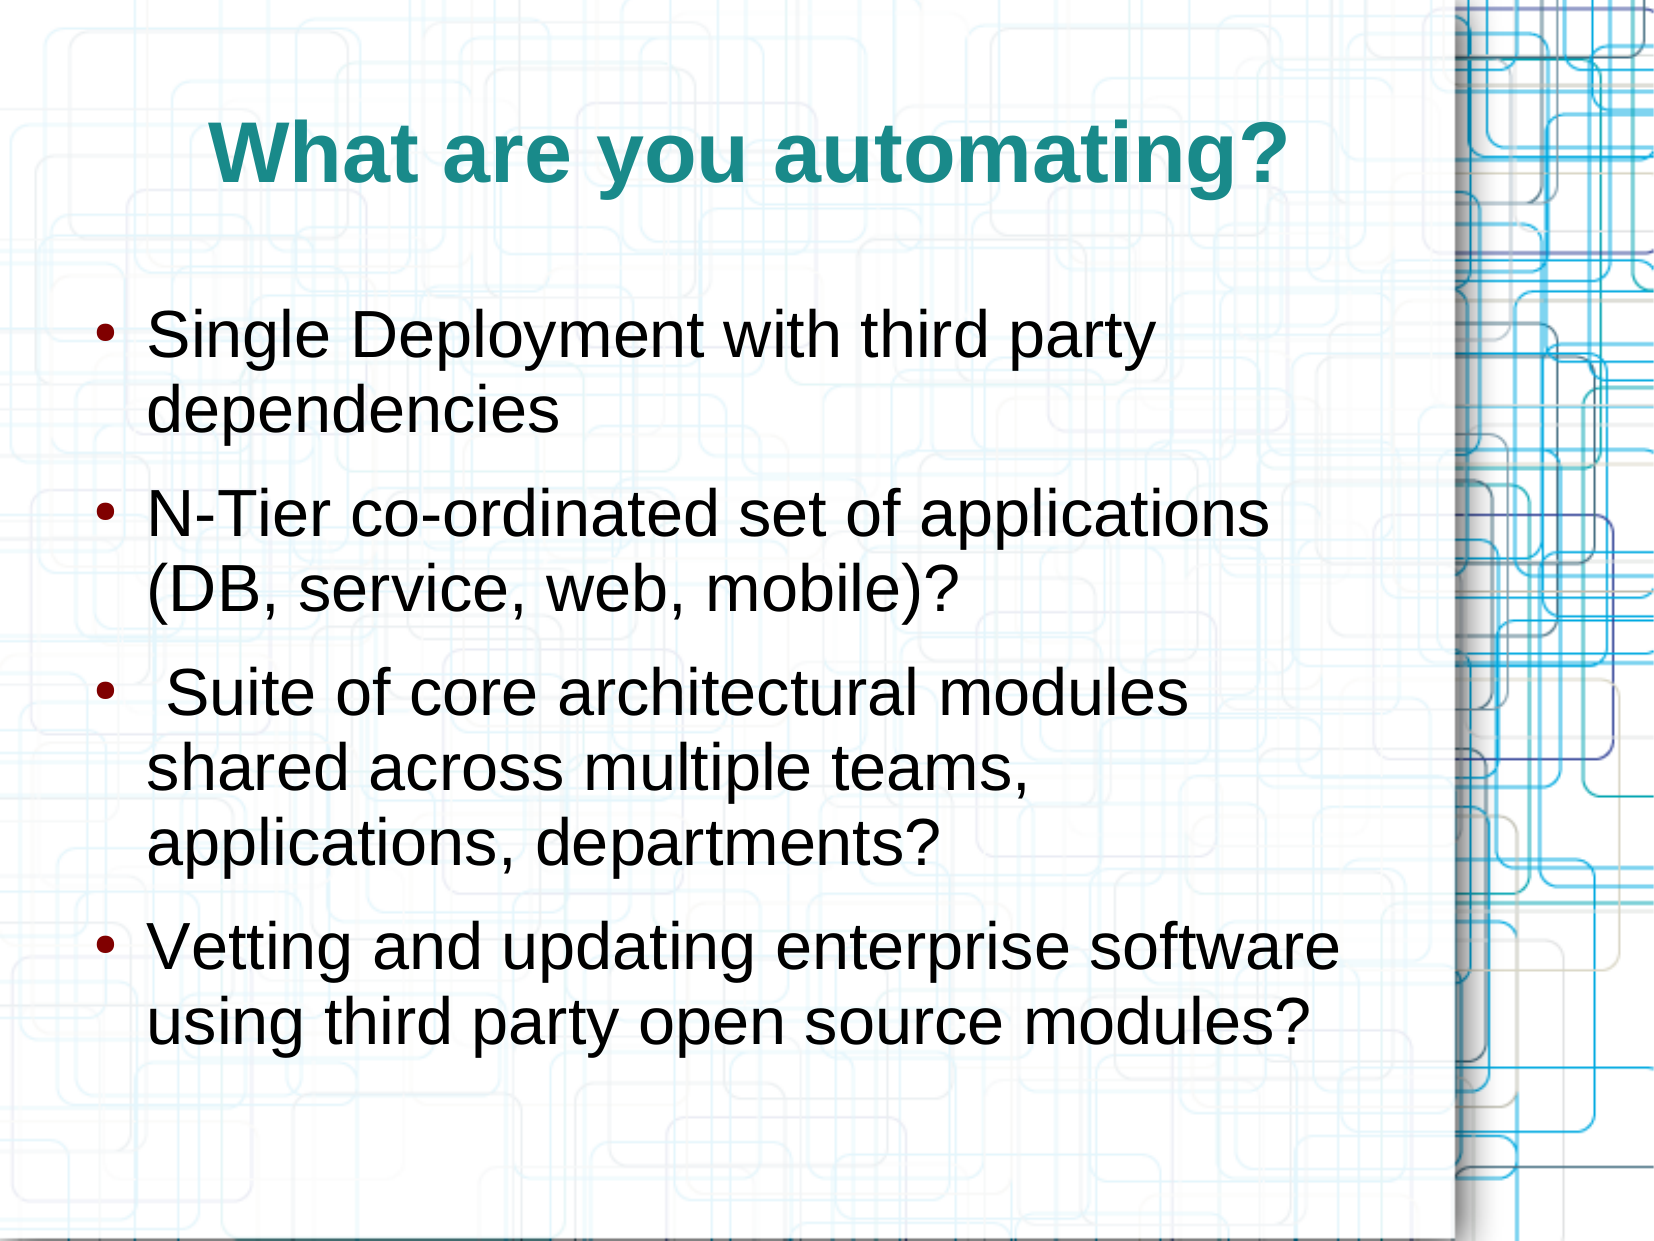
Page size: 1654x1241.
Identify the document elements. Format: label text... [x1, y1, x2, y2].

list Single Deployment with third party dependencies N-Tier co-ordinated set of applications (DB, service, web, mobile)? Suite of core architectural modules shared across multiple teams, applications, departments? Vetting and updating enterprise software using third party open source modules? [75, 297, 1411, 1116]
title What are you automating? [59, 49, 1418, 257]
picture [0, 0, 1654, 1241]
